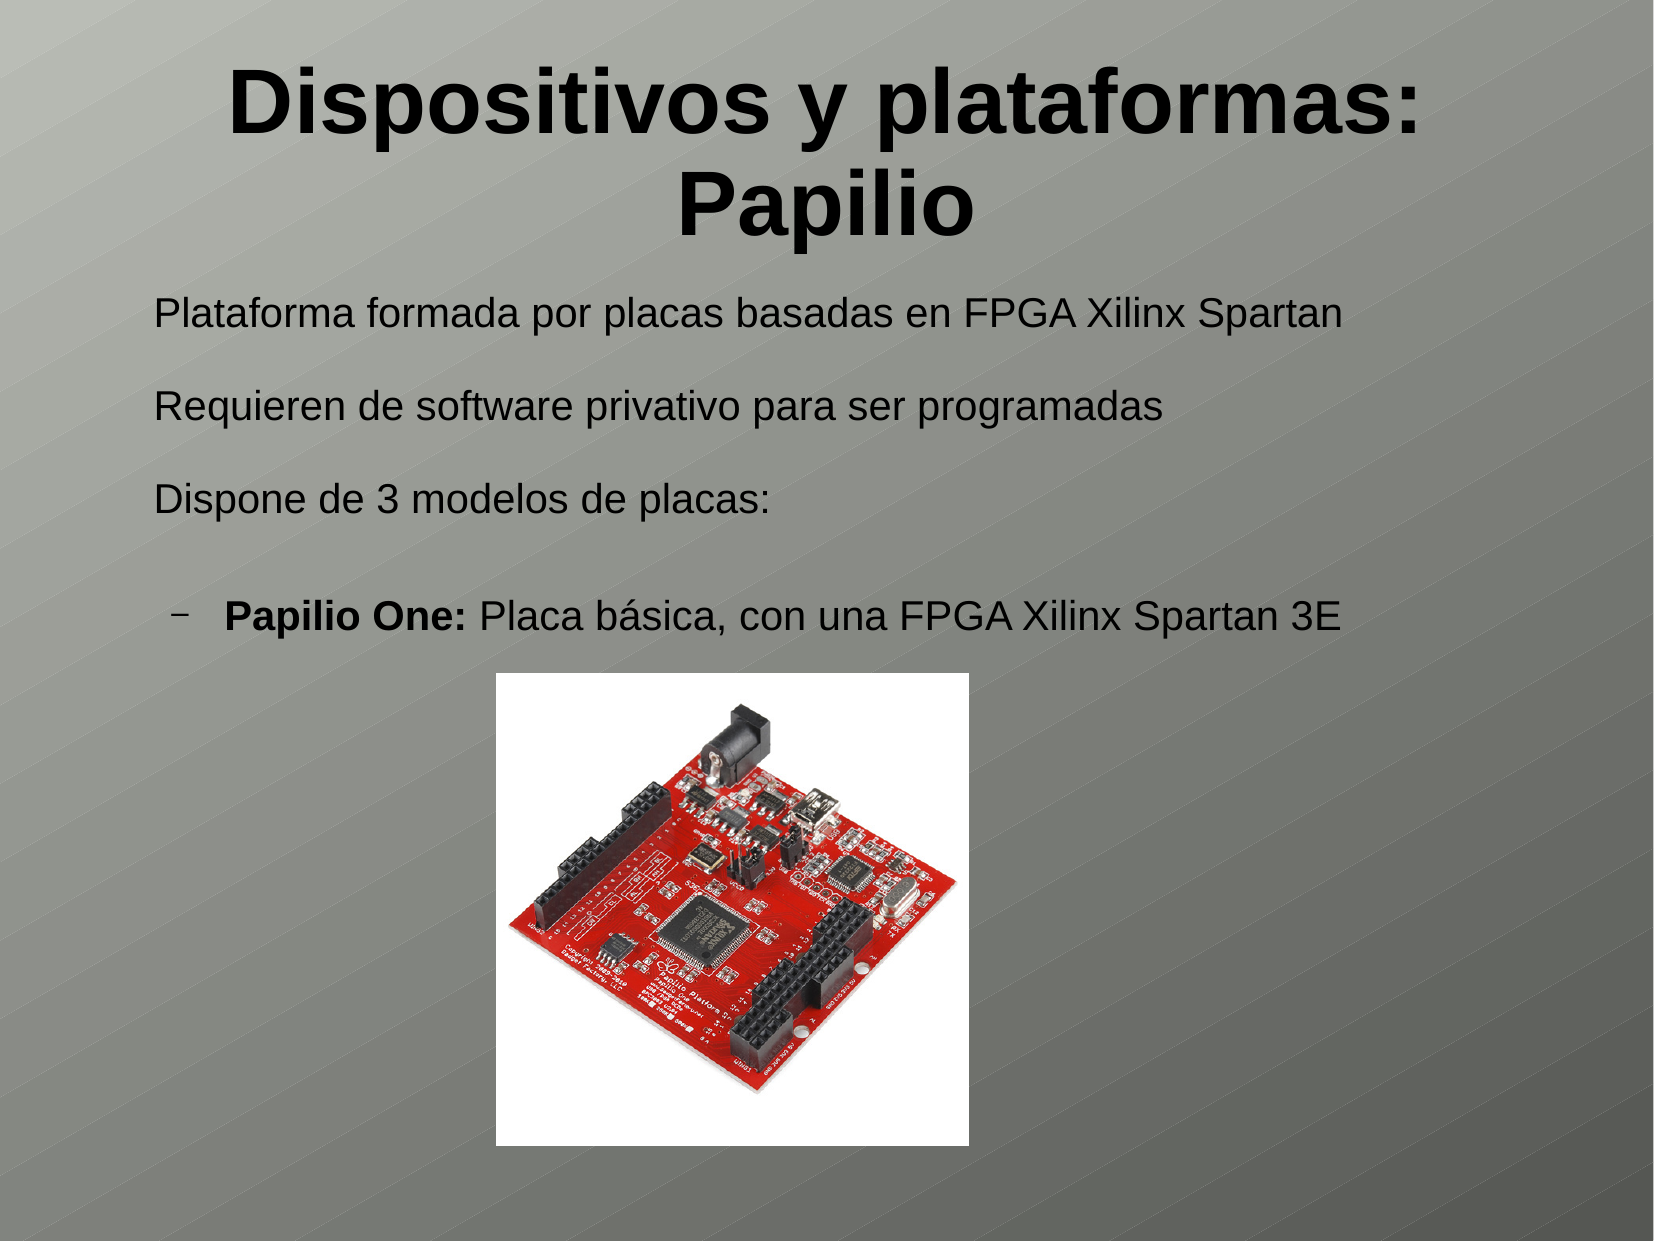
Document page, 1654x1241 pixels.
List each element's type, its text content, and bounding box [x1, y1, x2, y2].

picture [496, 673, 969, 1146]
list Plataforma formada por placas basadas en FPGA Xilinx Spartan Requieren de software privativo para ser programadas Dispone de 3 modelos de placas: Papilio One: Placa básica, con una FPGA Xilinx Spartan 3E [82, 290, 1571, 1182]
title Dispositivos y plataformas: Papilio [82, 49, 1571, 257]
